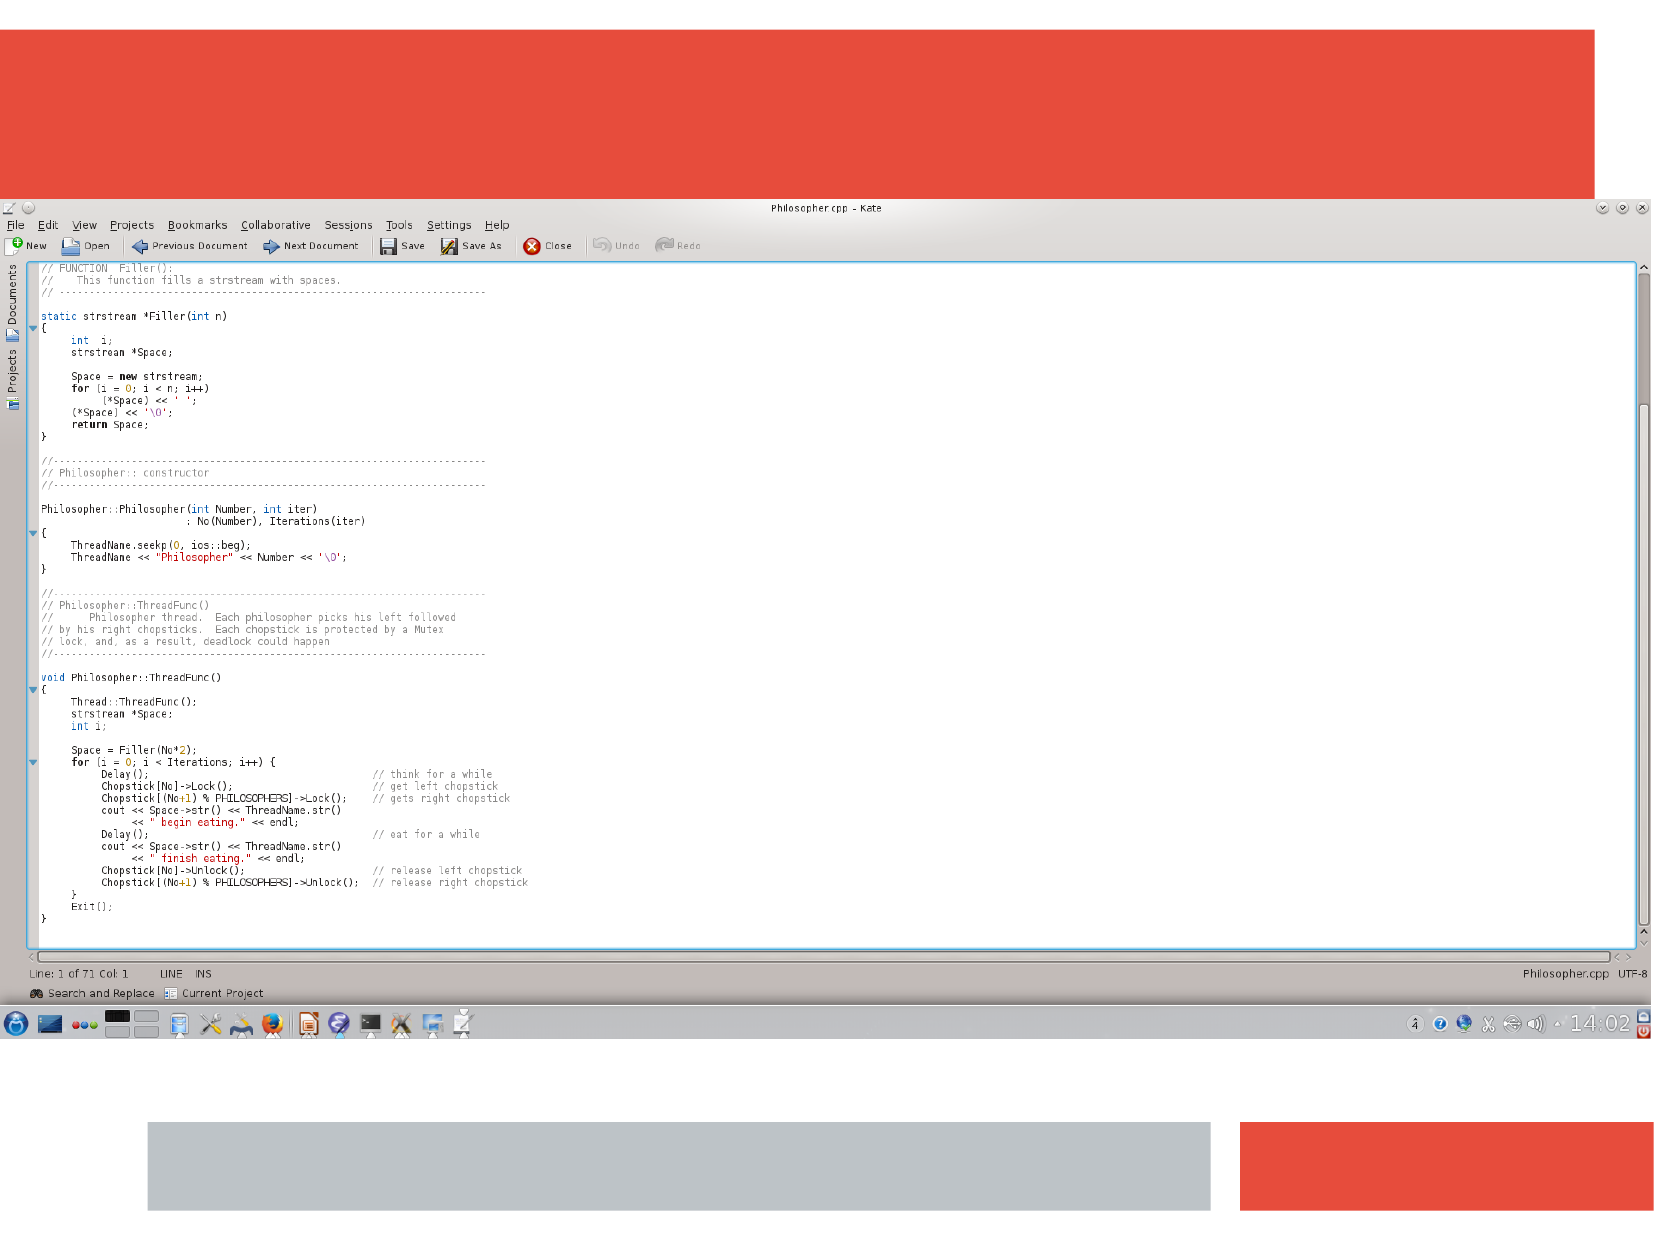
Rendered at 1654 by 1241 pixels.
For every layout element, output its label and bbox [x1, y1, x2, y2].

picture [0, 199, 1651, 1039]
